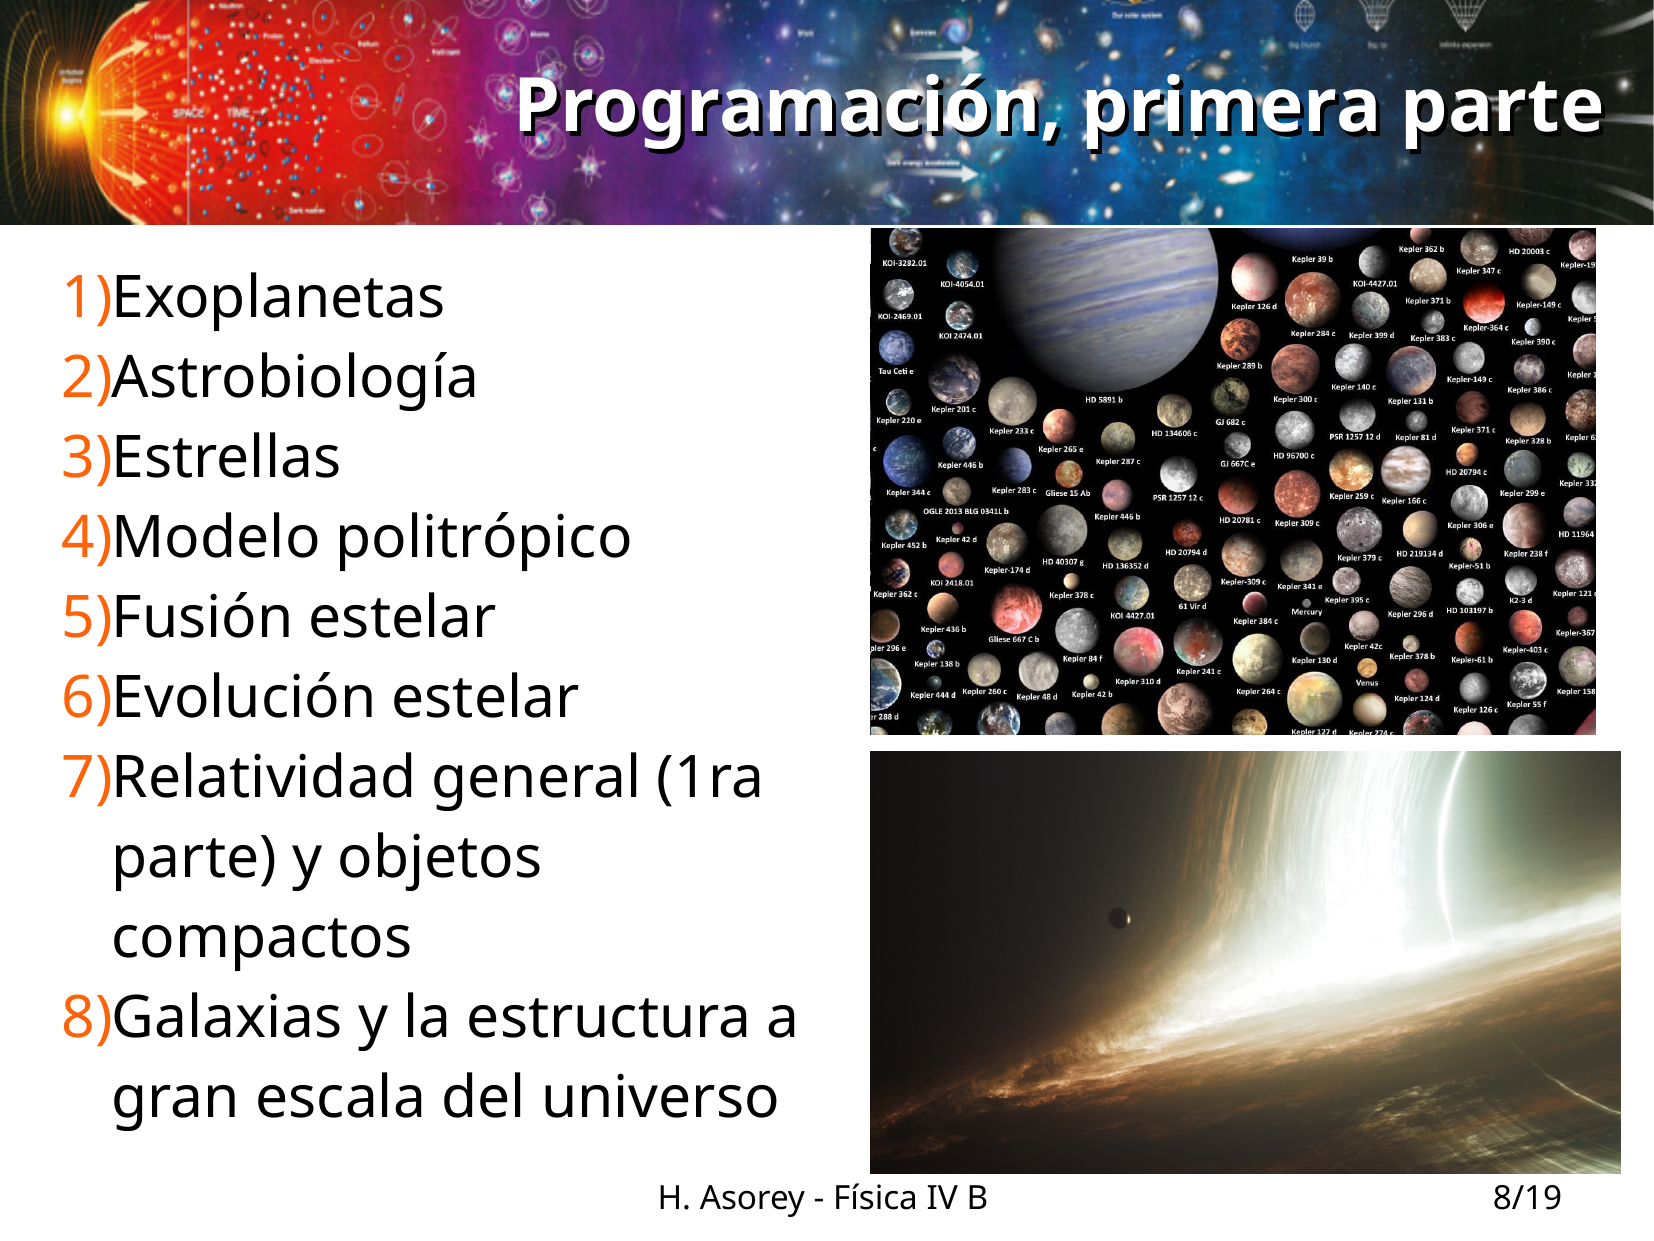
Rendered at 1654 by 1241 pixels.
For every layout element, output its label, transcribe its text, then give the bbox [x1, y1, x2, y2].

picture [870, 751, 1621, 1174]
picture [870, 228, 1596, 736]
title Programación, primera parte [45, 15, 1606, 191]
picture [0, 0, 1654, 225]
list Exoplanetas Astrobiología Estrellas Modelo politrópico Fusión estelar Evolución estelar Relatividad general (1ra parte) y objetos compactos Galaxias y la estructura a gran escala del universo [45, 255, 807, 1156]
